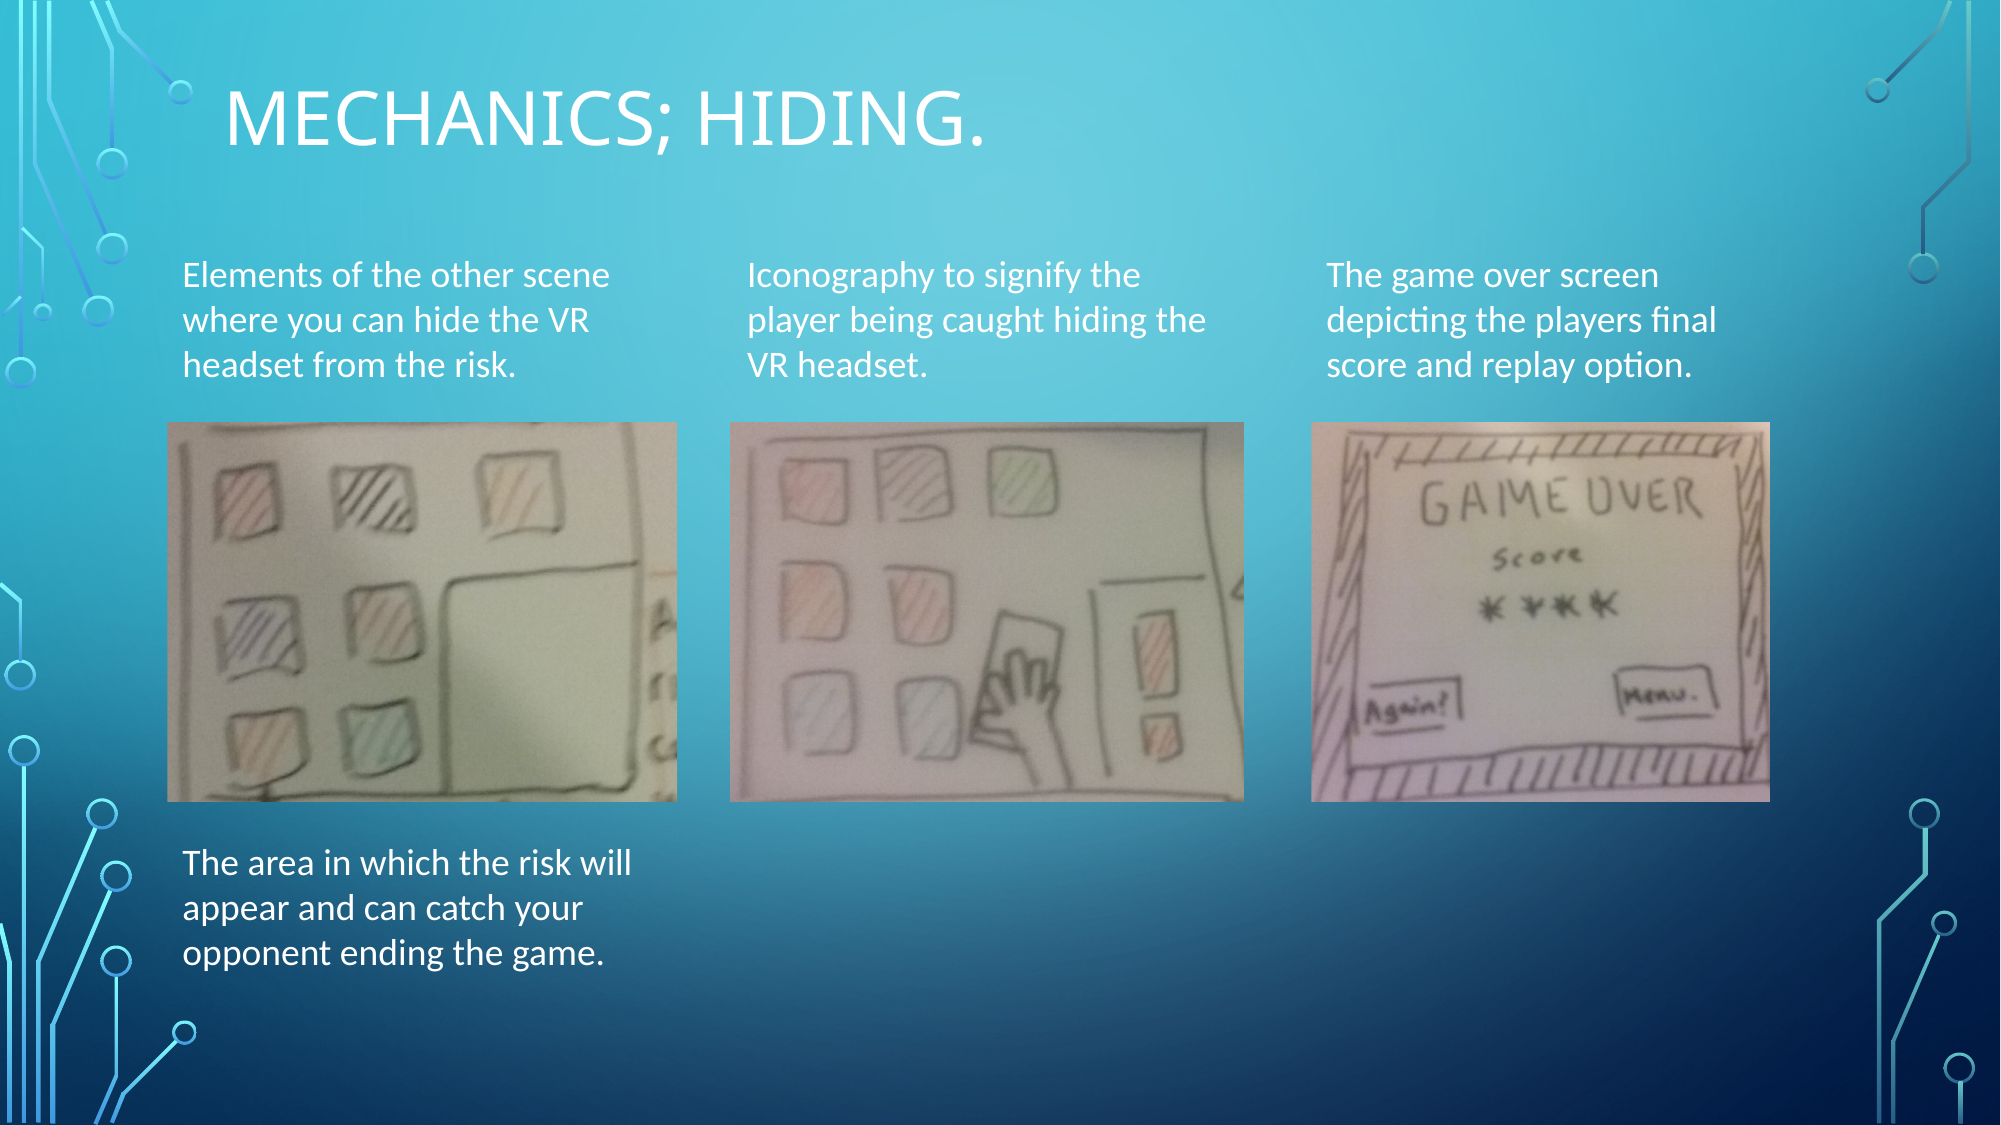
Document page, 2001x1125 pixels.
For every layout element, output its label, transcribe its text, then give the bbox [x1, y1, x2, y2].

text_box The game over screen depicting the players final score and replay option. [1311, 242, 1822, 395]
picture [730, 422, 1244, 802]
picture [167, 422, 678, 802]
text_box Iconography to signify the player being caught hiding the VR headset. [732, 242, 1242, 395]
text_box Elements of the other scene where you can hide the VR headset from the risk. [167, 242, 678, 395]
text_box The area in which the risk will appear and can catch your opponent ending the game. [167, 830, 678, 982]
picture [1311, 422, 1770, 802]
title Mechanics; hiding. [208, 0, 1834, 243]
